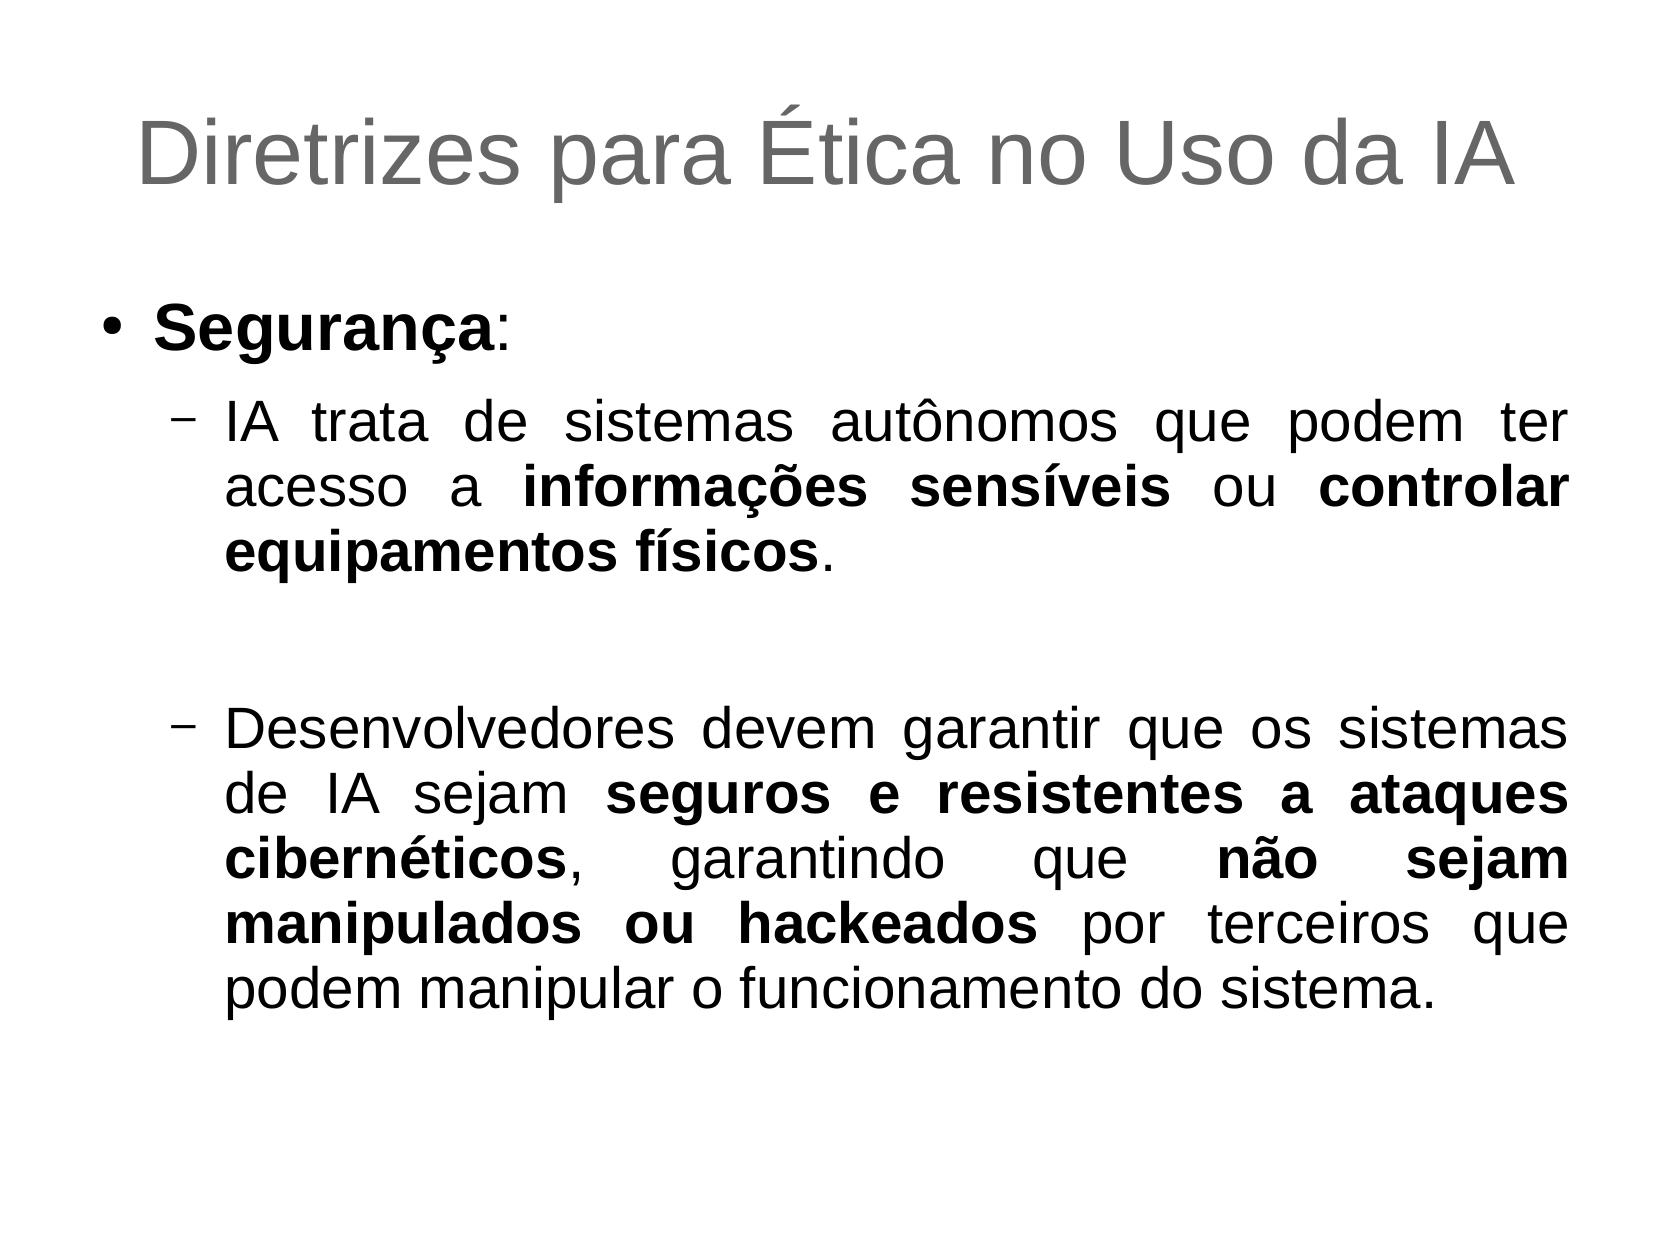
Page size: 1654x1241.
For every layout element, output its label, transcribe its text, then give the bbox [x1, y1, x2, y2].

title Diretrizes para Ética no Uso da IA [82, 49, 1571, 257]
list Segurança: IA trata de sistemas autônomos que podem ter acesso a informações sensíveis ou controlar equipamentos físicos. Desenvolvedores devem garantir que os sistemas de IA sejam seguros e resistentes a ataques cibernéticos, garantindo que não sejam manipulados ou hackeados por terceiros que podem manipular o funcionamento do sistema. [82, 290, 1571, 1134]
